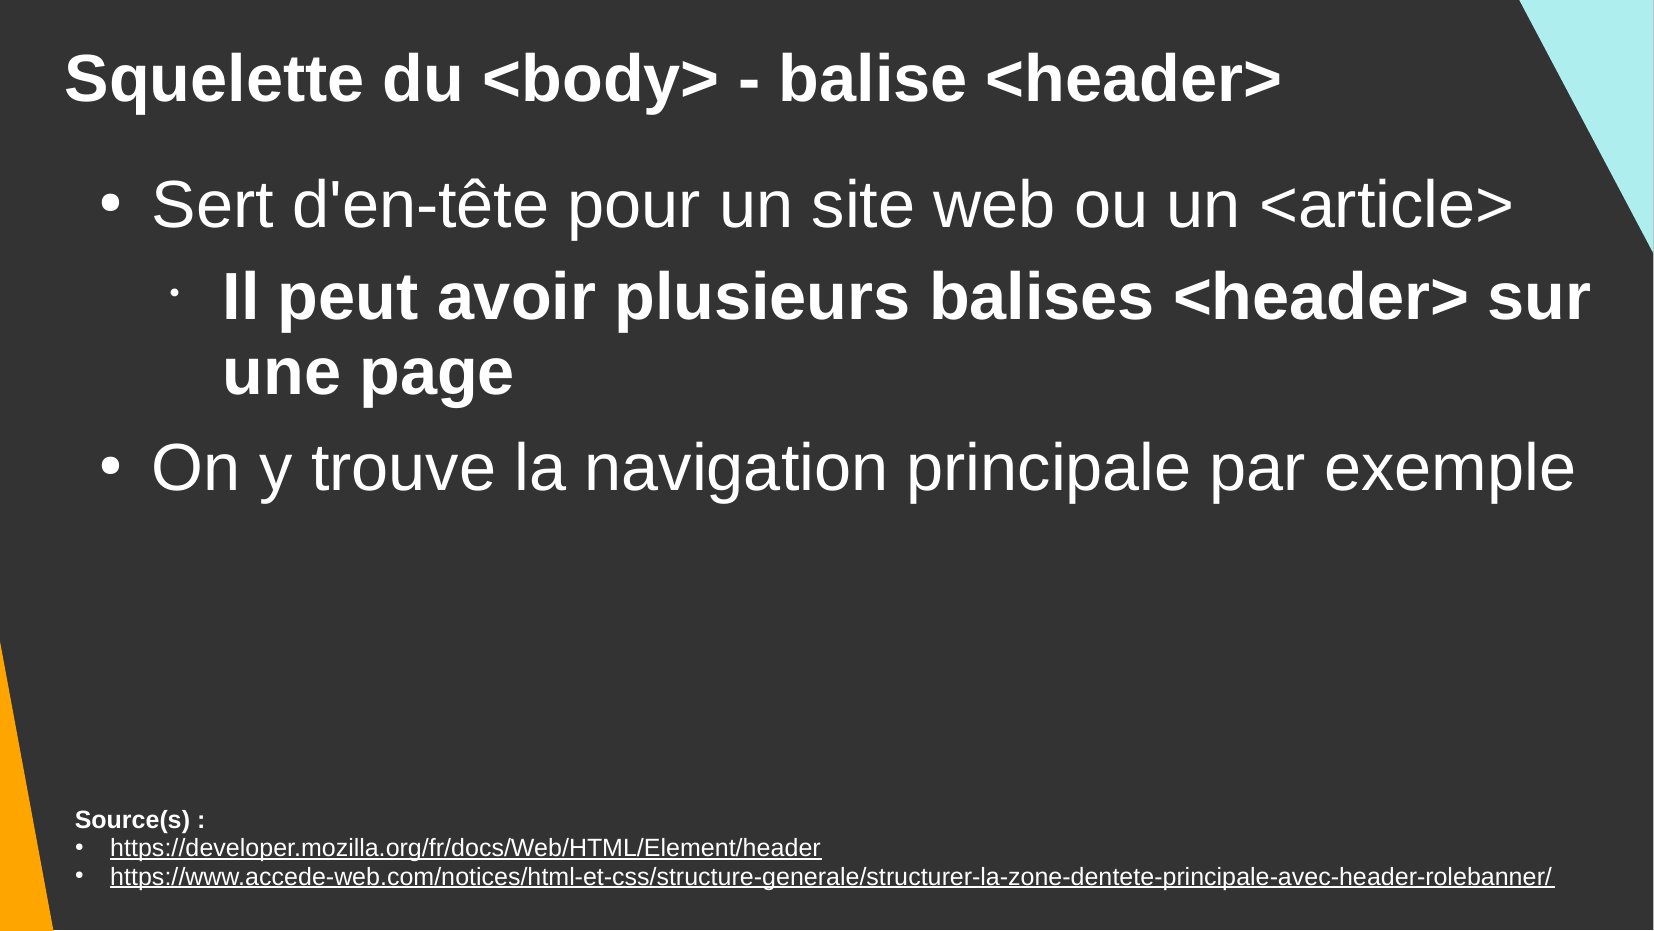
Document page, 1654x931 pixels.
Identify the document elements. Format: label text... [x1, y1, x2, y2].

title Squelette du <body> - balise <header> [64, 40, 1553, 125]
text_box Source(s) : https://developer.mozilla.org/fr/docs/Web/HTML/Element/header https://www.accede-web.com/notices/html-et-css/structure-generale/structurer-la-zone-dentete-principale-avec-header-rolebanner/ [59, 798, 1607, 898]
list Sert d'en-tête pour un site web ou un <article> Il peut avoir plusieurs balises <header> sur une page On y trouve la navigation principale par exemple [80, 166, 1635, 662]
text_box [1519, 0, 1654, 255]
text_box [0, 641, 54, 931]
